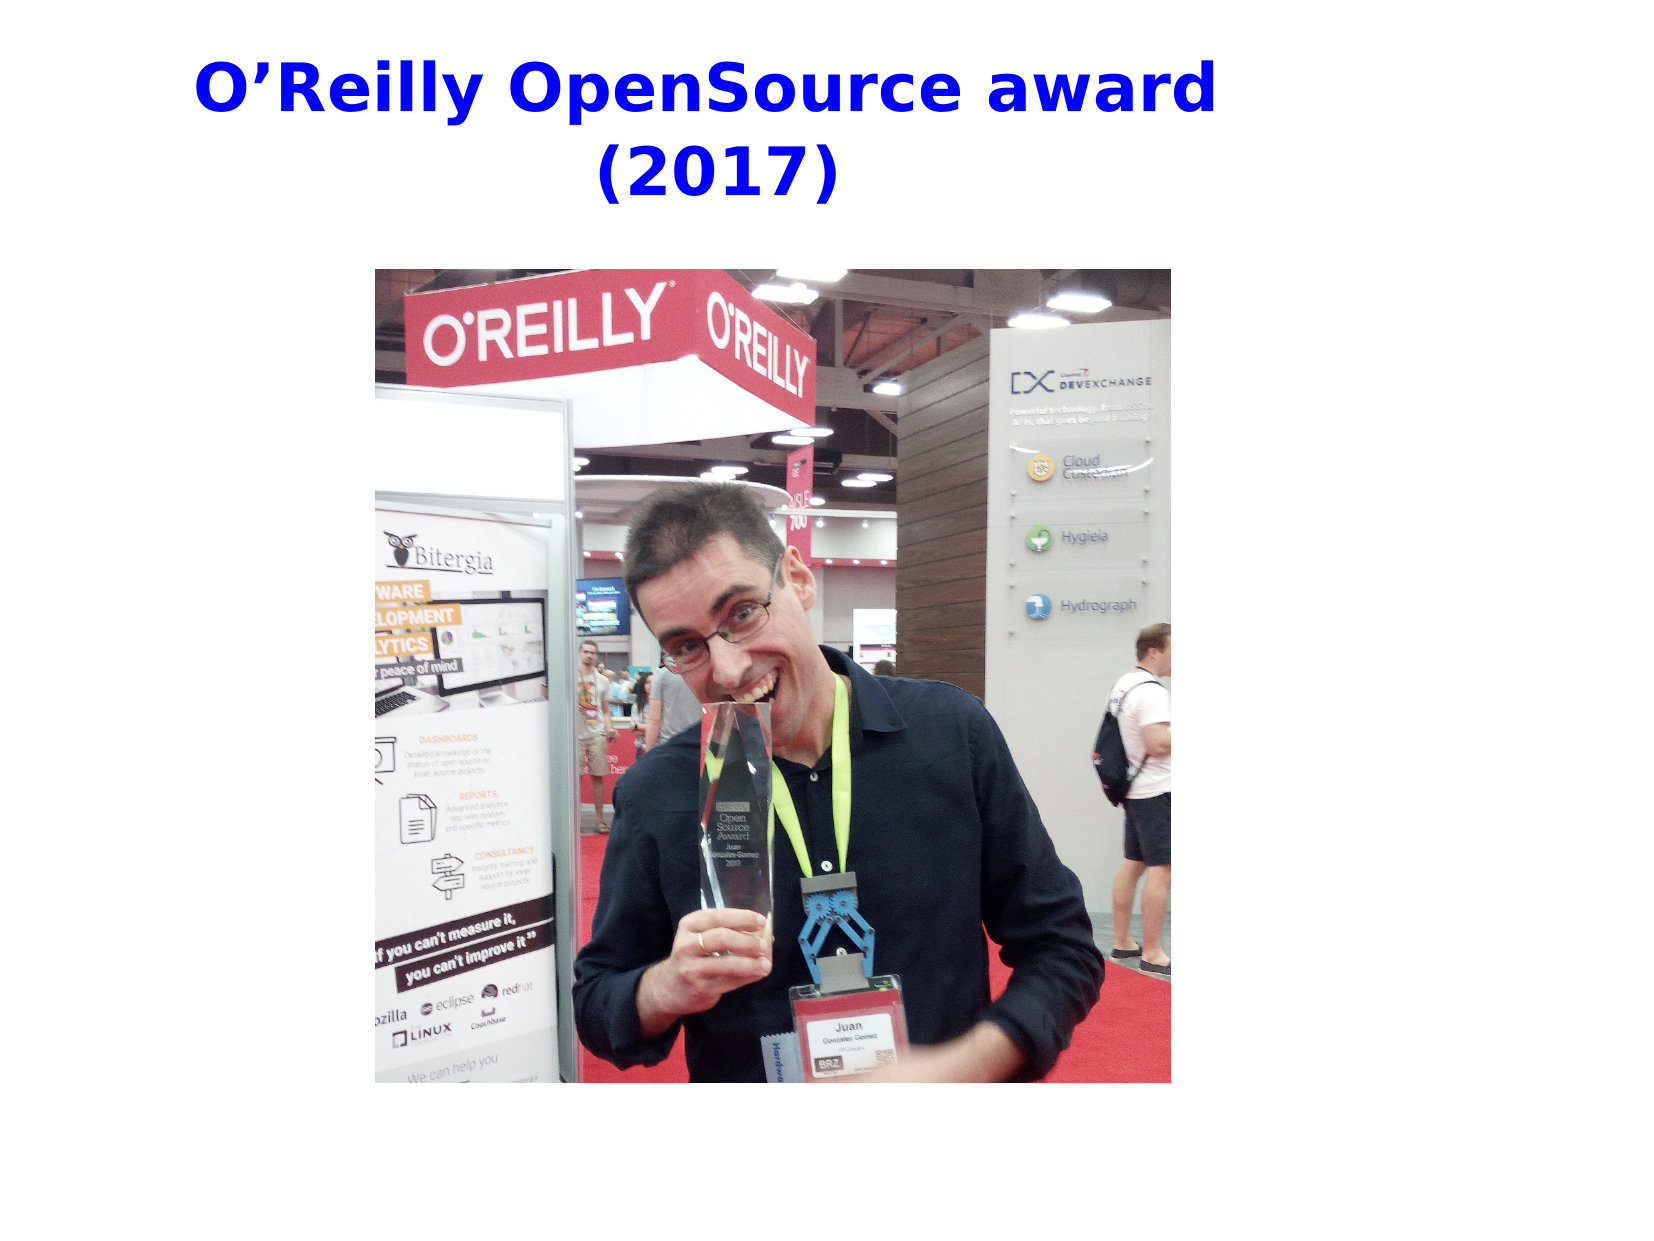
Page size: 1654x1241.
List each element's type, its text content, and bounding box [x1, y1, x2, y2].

picture [375, 269, 1171, 1083]
text_box O’Reilly OpenSource award (2017) [178, 42, 1516, 219]
